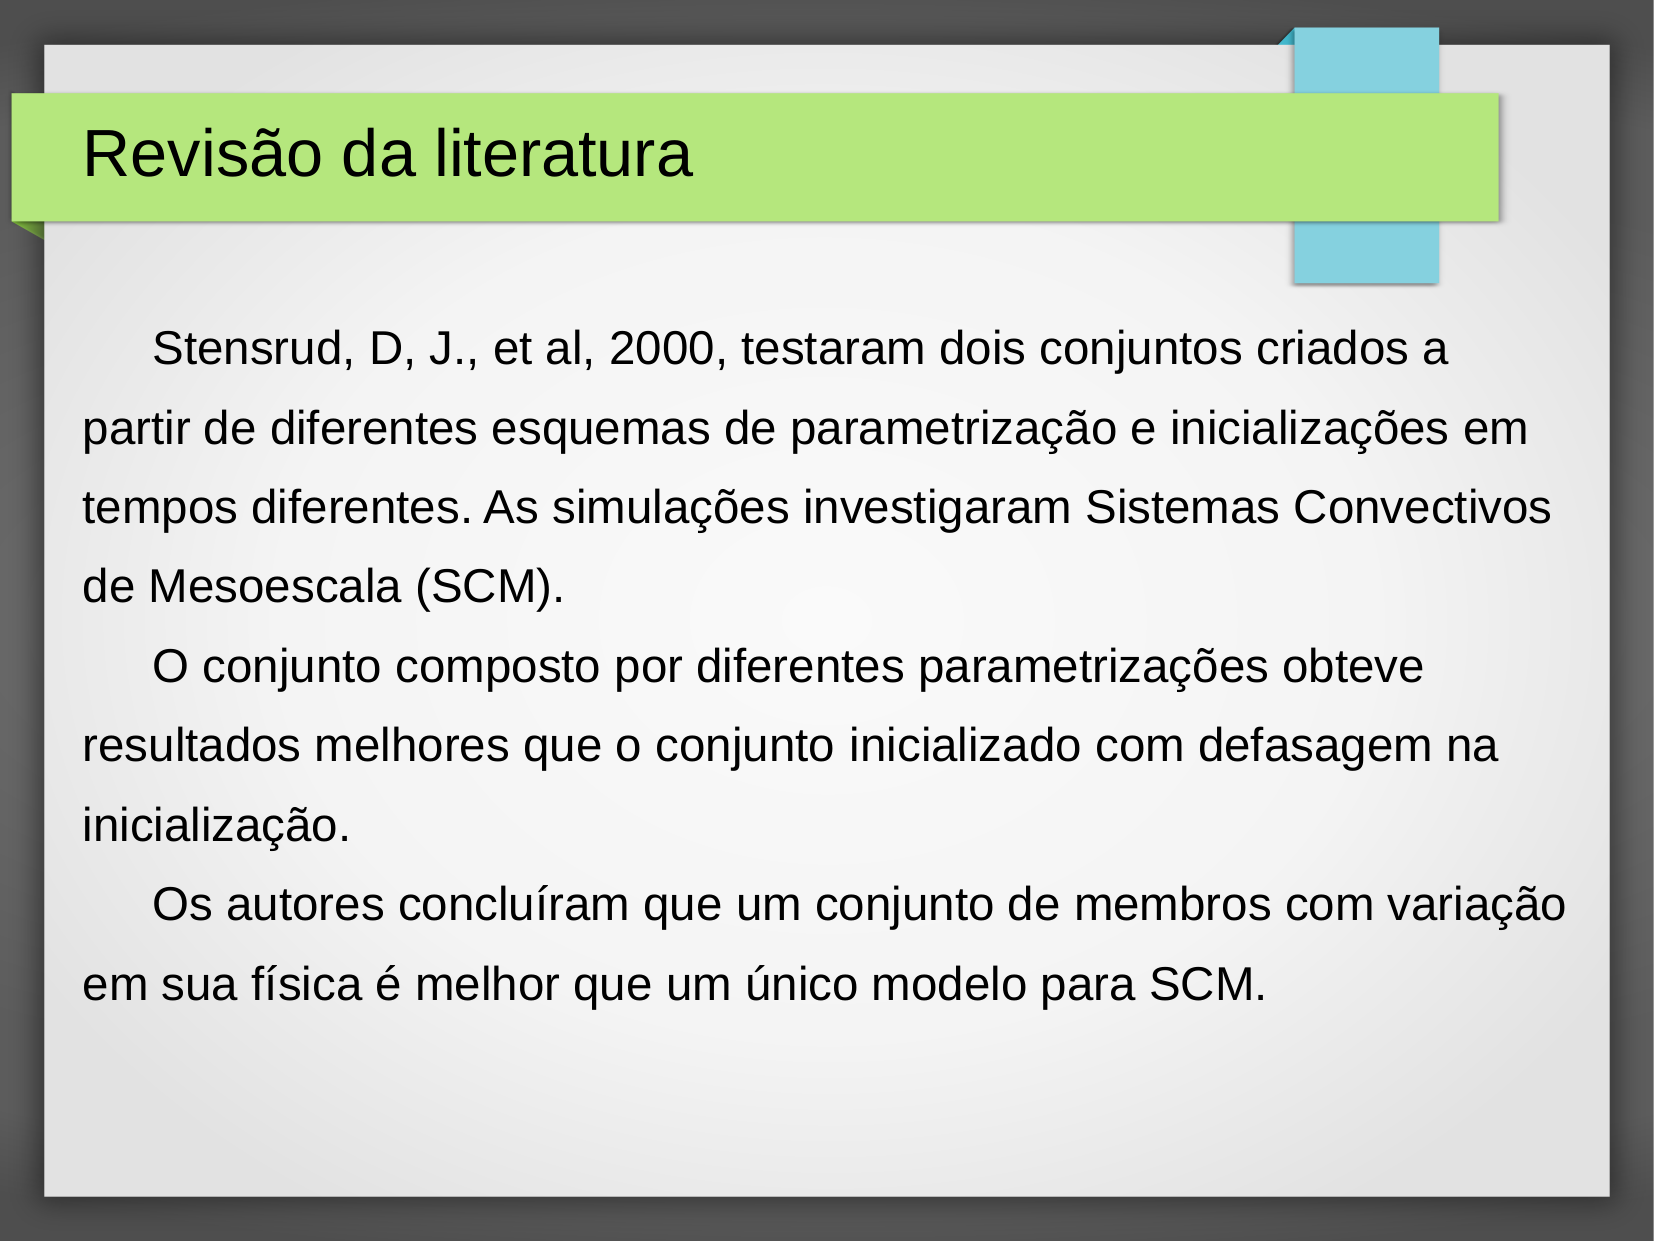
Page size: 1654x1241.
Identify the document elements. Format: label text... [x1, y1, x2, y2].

title Revisão da literatura [82, 94, 1264, 213]
picture [0, 0, 1654, 1241]
list Stensrud, D, J., et al, 2000, testaram dois conjuntos criados a partir de diferentes esquemas de parametrização e inicializações em tempos diferentes. As simulações investigaram Sistemas Convectivos de Mesoescala (SCM). O conjunto composto por diferentes parametrizações obteve resultados melhores que o conjunto inicializado com defasagem na inicialização. Os autores concluíram que um conjunto de membros com variação em sua física é melhor que um único modelo para SCM. [82, 295, 1571, 1015]
